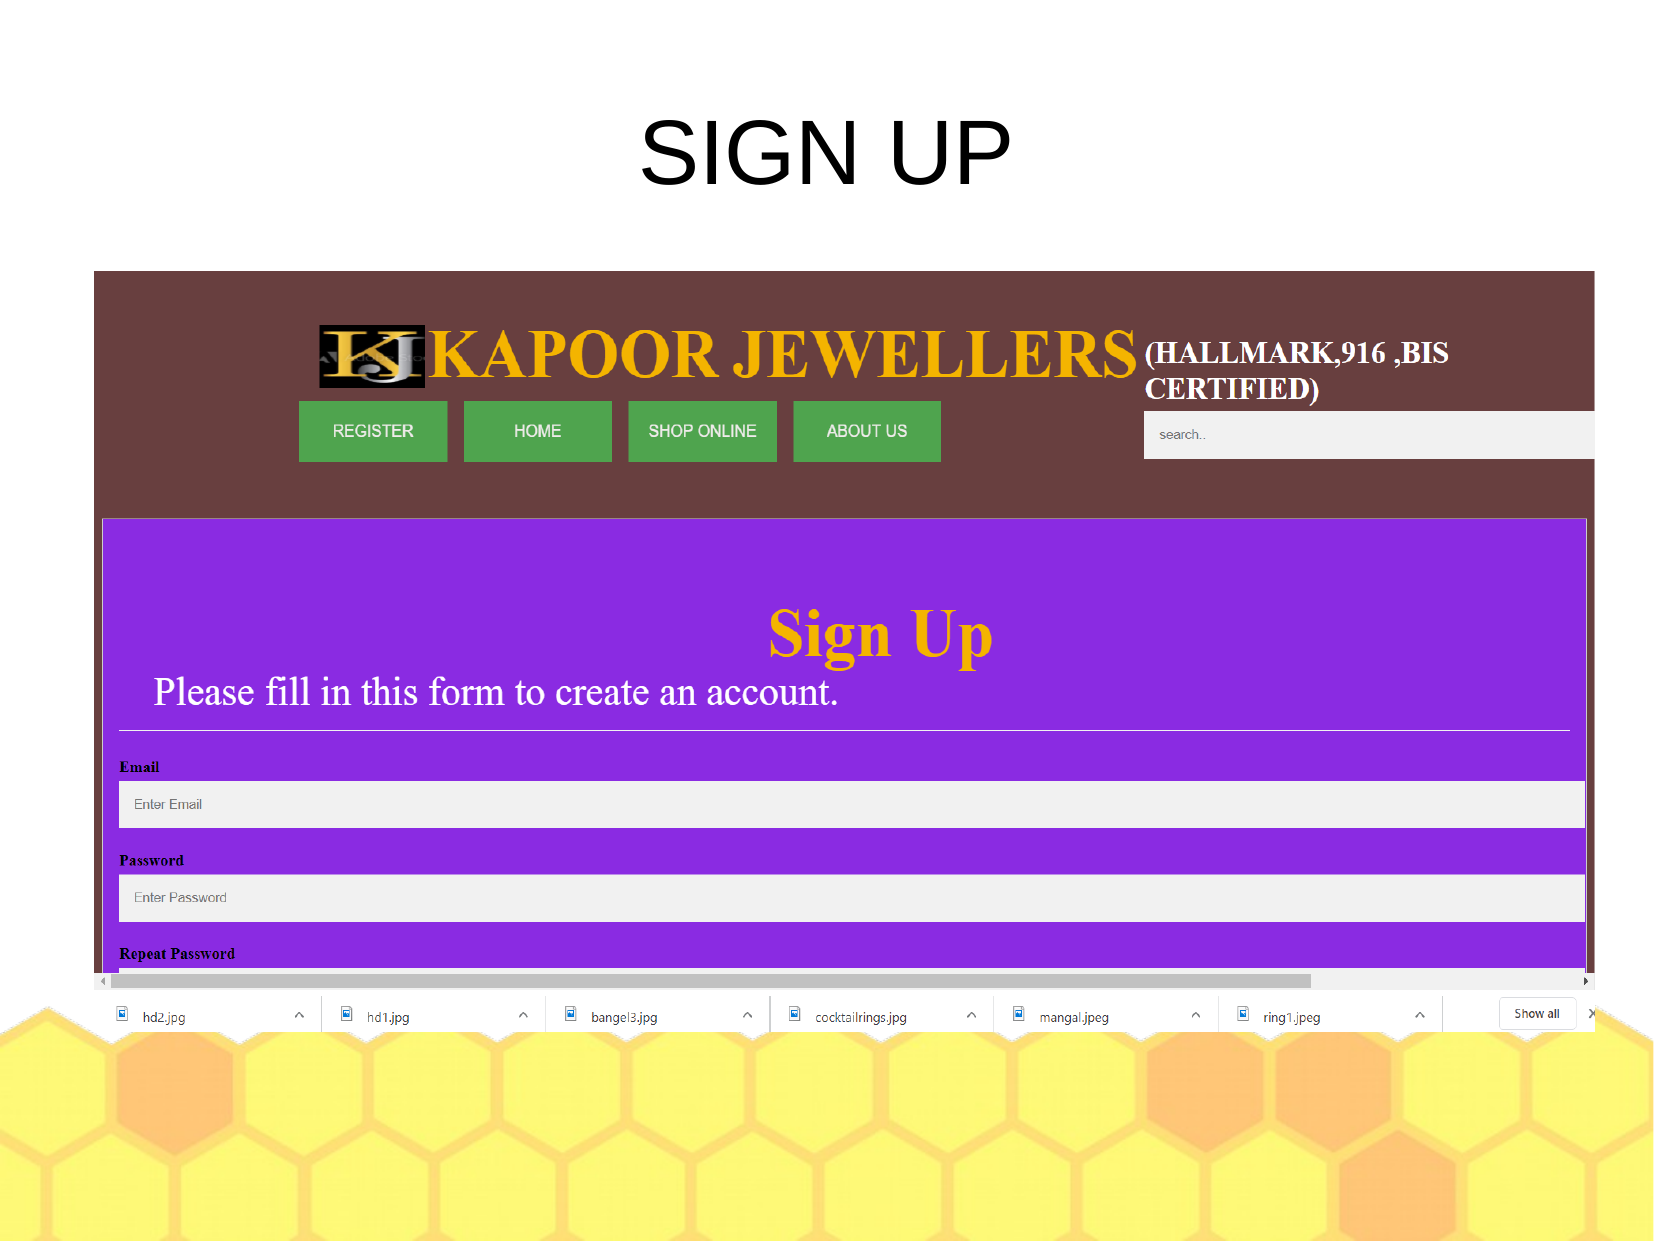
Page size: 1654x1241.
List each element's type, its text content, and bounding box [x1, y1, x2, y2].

picture [0, 271, 1654, 1241]
title SIGN UP [82, 49, 1571, 257]
